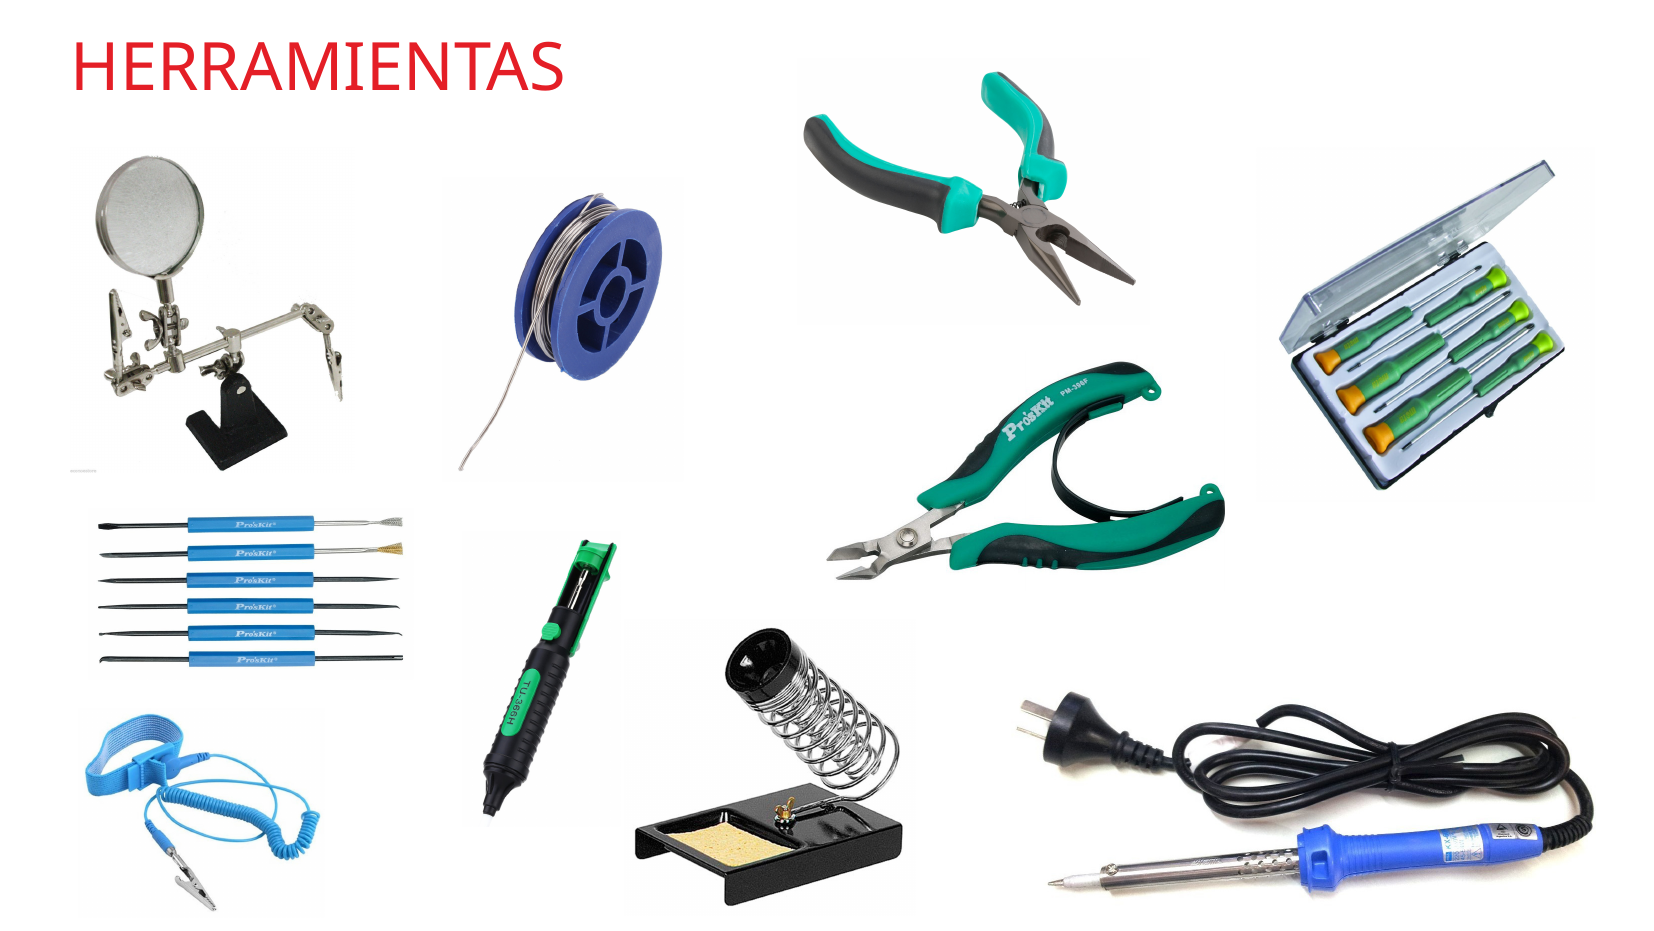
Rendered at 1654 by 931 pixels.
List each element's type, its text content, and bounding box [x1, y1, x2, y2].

picture [462, 531, 621, 827]
picture [1256, 147, 1595, 502]
picture [88, 508, 414, 680]
picture [442, 177, 684, 482]
picture [624, 619, 916, 916]
picture [78, 708, 325, 918]
title HERRAMIENTAS [70, 11, 1347, 118]
picture [70, 147, 355, 473]
picture [826, 351, 1225, 591]
picture [797, 58, 1150, 325]
picture [1003, 679, 1604, 906]
